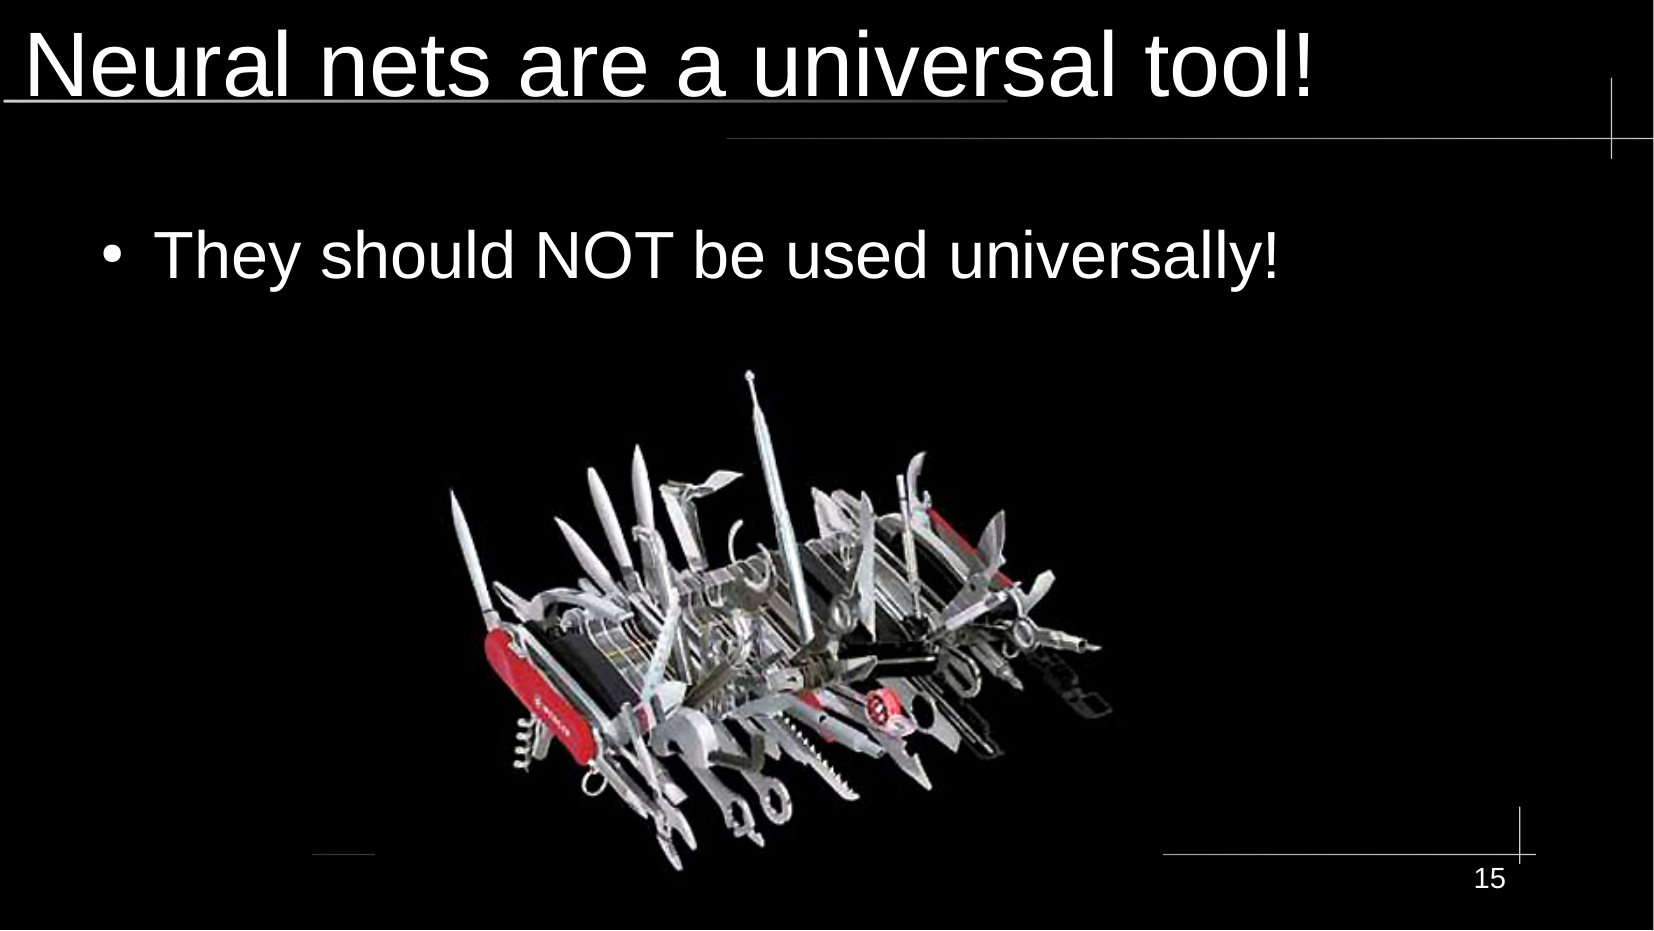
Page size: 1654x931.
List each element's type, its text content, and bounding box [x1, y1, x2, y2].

list They should NOT be used universally! [82, 217, 1571, 758]
picture [375, 337, 1163, 929]
title Neural nets are a universal tool! [23, 11, 1589, 119]
